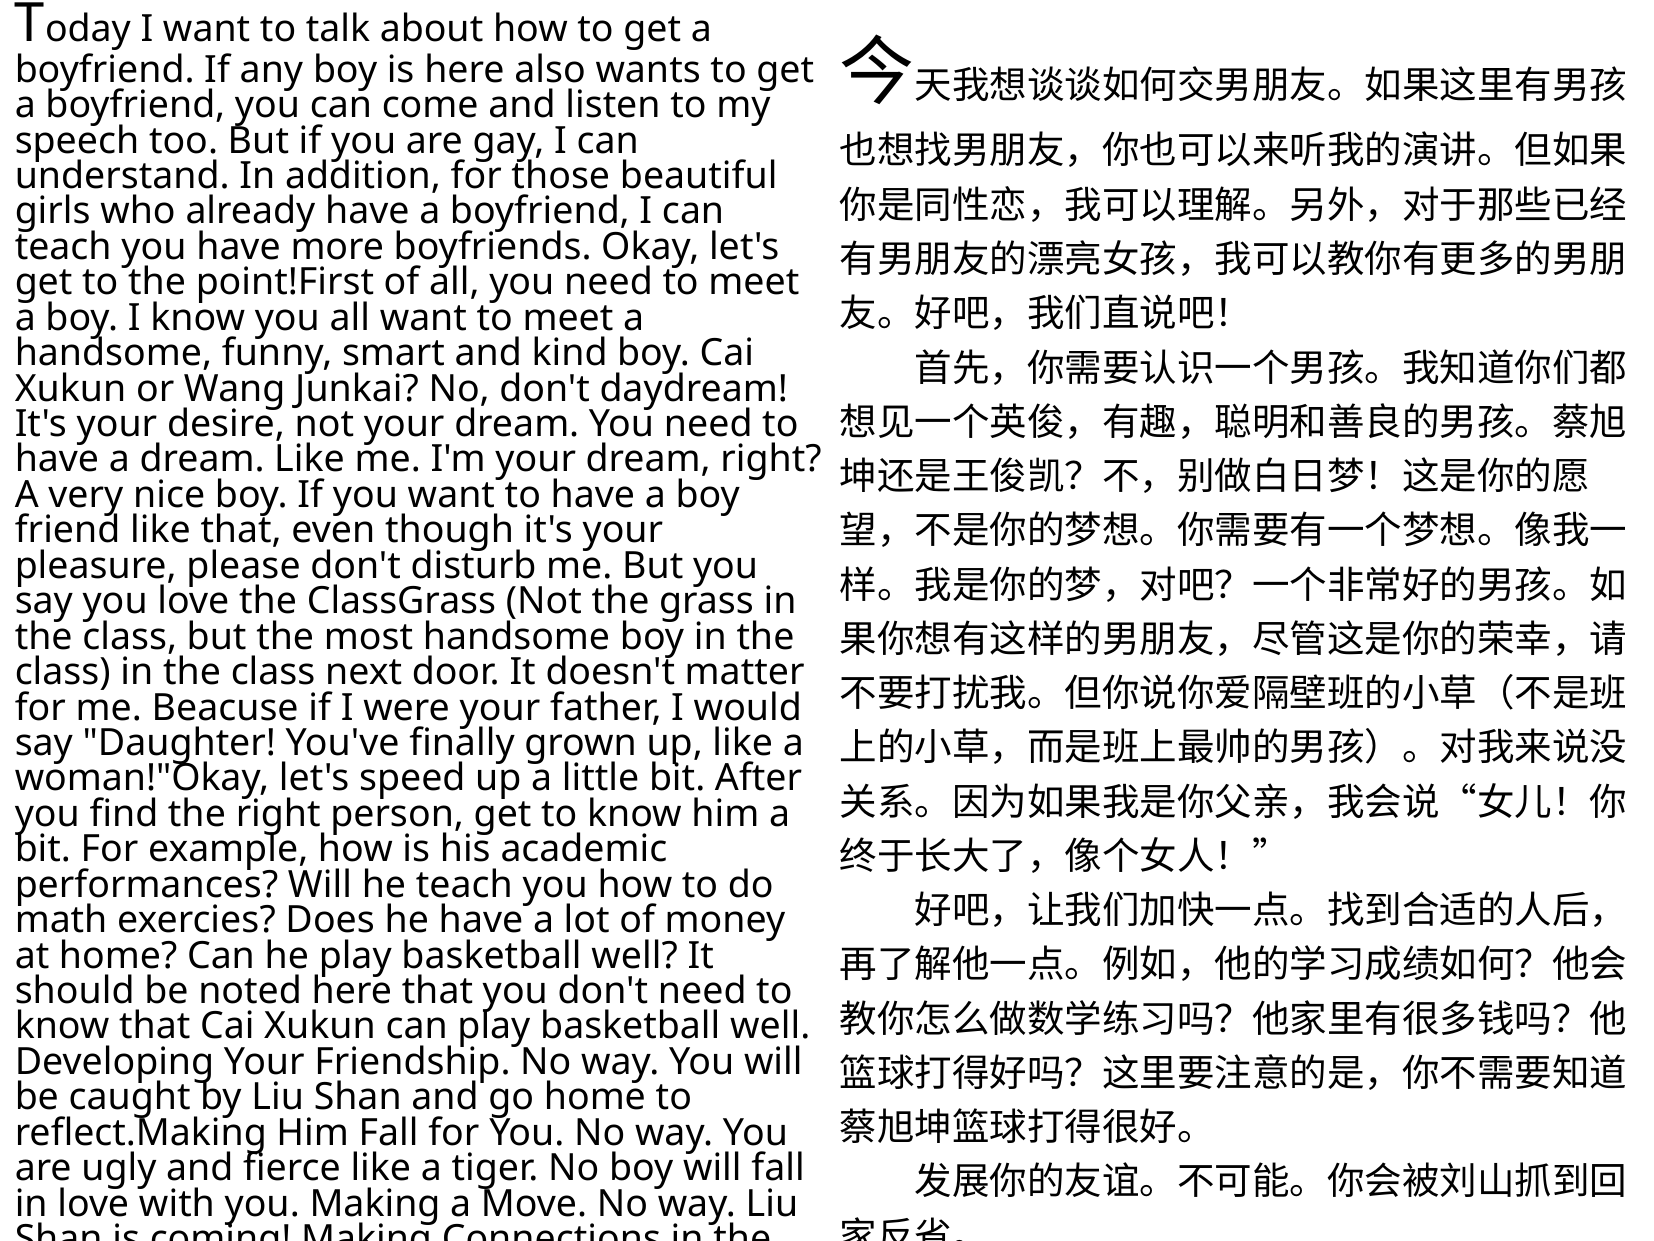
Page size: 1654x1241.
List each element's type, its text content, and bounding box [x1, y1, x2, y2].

text_box 今天我想谈谈如何交男朋友。如果这里有男孩也想找男朋友，你也可以来听我的演讲。但如果你是同性恋，我可以理解。另外，对于那些已经有男朋友的漂亮女孩，我可以教你有更多的男朋友。好吧，我们直说吧！ 首先，你需要认识一个男孩。我知道你们都想见一个英俊，有趣，聪明和善良的男孩。蔡旭坤还是王俊凯？不，别做白日梦！这是你的愿望，不是你的梦想。你需要有一个梦想。像我一样。我是你的梦，对吧？一个非常好的男孩。如果你想有这样的男朋友，尽管这是你的荣幸，请不要打扰我。但你说你爱隔壁班的小草（不是班上的小草，而是班上最帅的男孩）。对我来说没关系。因为如果我是你父亲，我会说“女儿！你终于长大了，像个女人！” 好吧，让我们加快一点。找到合适的人后，再了解他一点。例如，他的学习成绩如何？他会教你怎么做数学练习吗？他家里有很多钱吗？他篮球打得好吗？这里要注意的是，你不需要知道蔡旭坤篮球打得很好。 发展你的友谊。不可能。你会被刘山抓到回家反省。 让他爱上你。不可能。你像老虎一样又丑又凶。没有男孩会爱上你。 行动起来。不可能。刘山来了！ 在未来建立联系。哦，天哪！你想生几个孩子？ 好吧，这就是我要说的。如果你有什么问题，现在可以问我。没有？谢谢大家，我的演讲结束了。 [825, 4, 1654, 1231]
text_box Today I want to talk about how to get a boyfriend. If any boy is here also wants to get a boyfriend, you can come and listen to my speech too. But if you are gay, I can understand. In addition, for those beautiful girls who already have a boyfriend, I can teach you have more boyfriends. Okay, let's get to the point!First of all, you need to meet a boy. I know you all want to meet a handsome, funny, smart and kind boy. Cai Xukun or Wang Junkai? No, don't daydream! It's your desire, not your dream. You need to have a dream. Like me. I'm your dream, right? A very nice boy. If you want to have a boy friend like that, even though it's your pleasure, please don't disturb me. But you say you love the ClassGrass (Not the grass in the class, but the most handsome boy in the class) in the class next door. It doesn't matter for me. Beacuse if I were your father, I would say "Daughter! You've finally grown up, like a woman!"Okay, let's speed up a little bit. After you find the right person, get to know him a bit. For example, how is his academic performances? Will he teach you how to do math exercies? Does he have a lot of money at home? Can he play basketball well? It should be noted here that you don't need to know that Cai Xukun can play basketball well. Developing Your Friendship. No way. You will be caught by Liu Shan and go home to reflect.Making Him Fall for You. No way. You are ugly and fierce like a tiger. No boy will fall in love with you. Making a Move. No way. Liu Shan is coming! Making Connections in the Future. Oh, My God! How many babies do you want to have? Okay, that's all I have to say. If you have any questions, you can ask me now. No? Thank you, my speech is over. [0, 15, 841, 1241]
